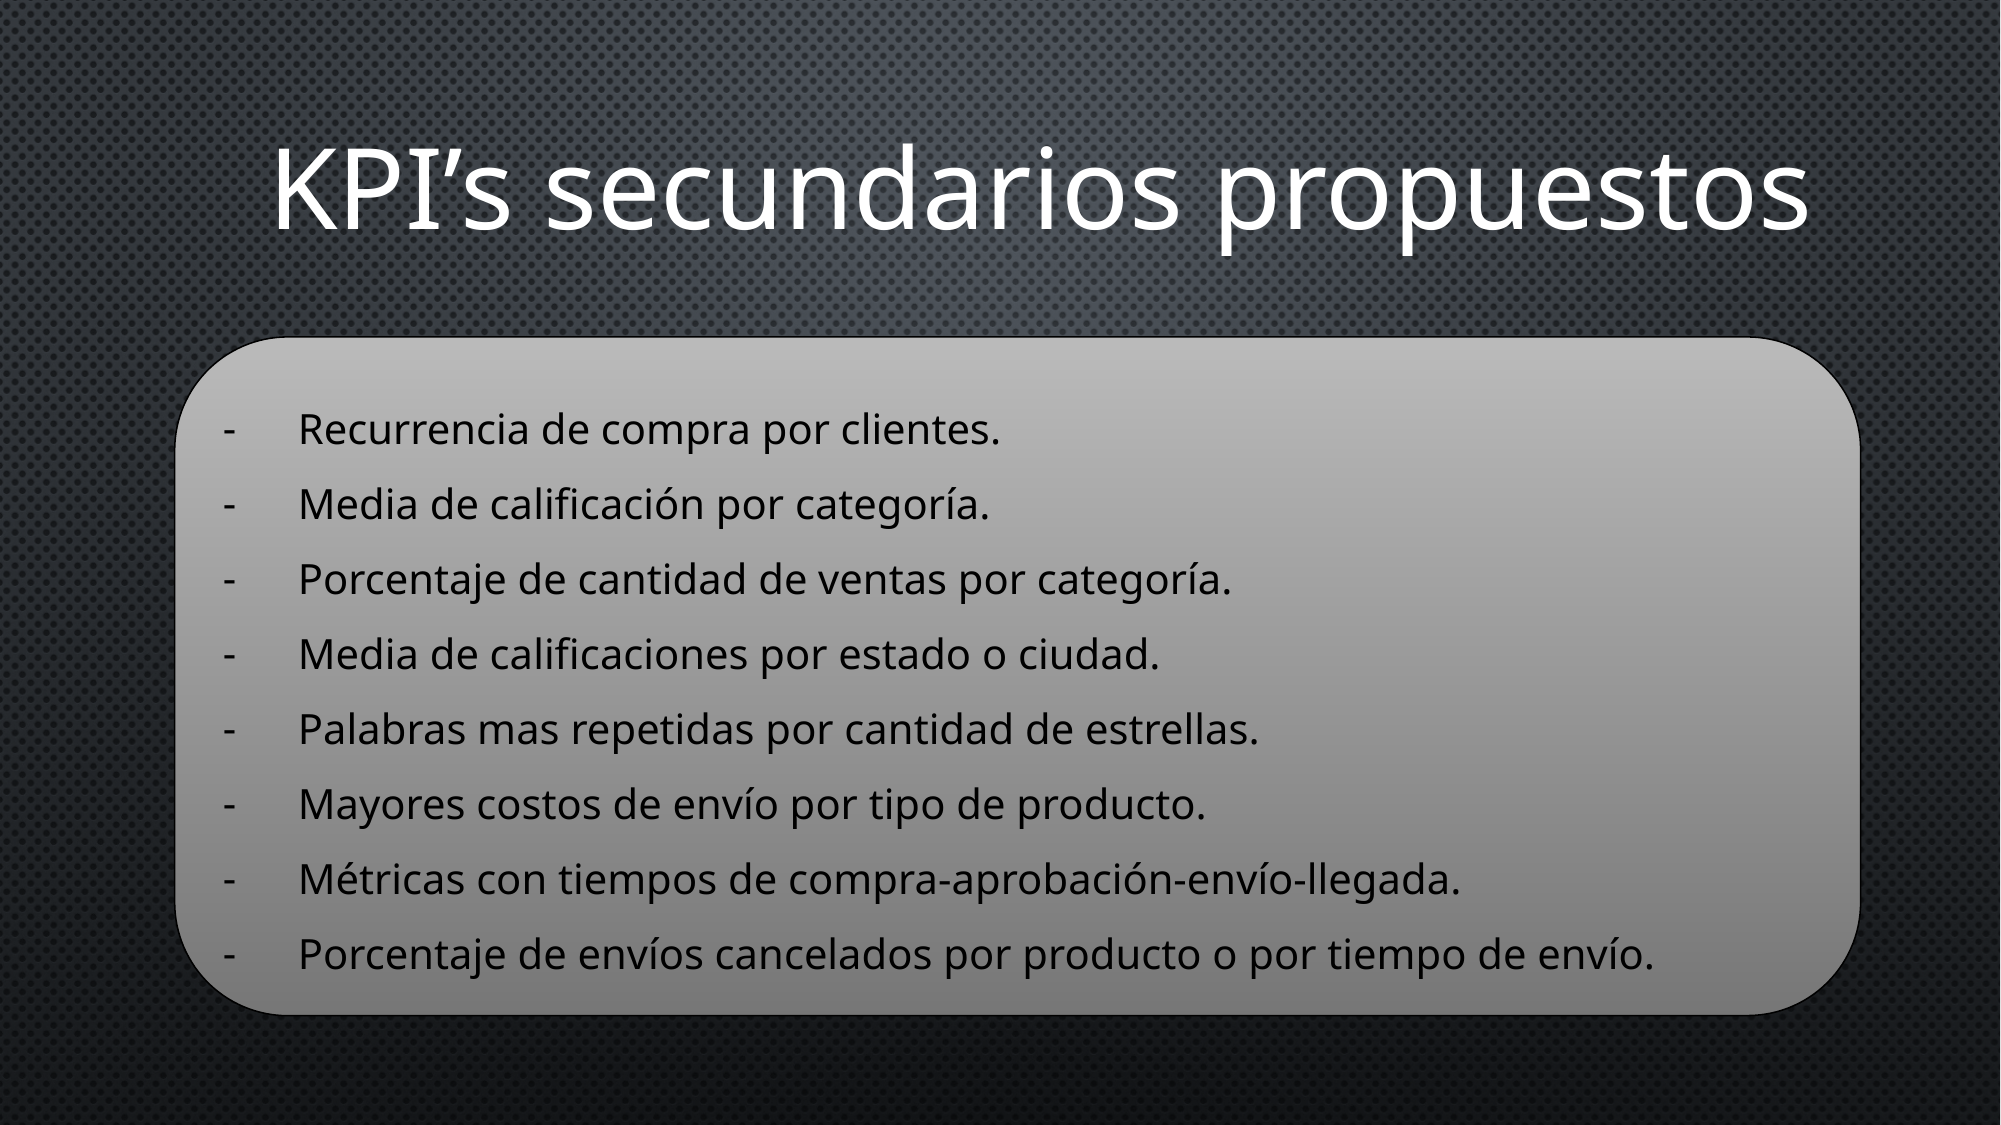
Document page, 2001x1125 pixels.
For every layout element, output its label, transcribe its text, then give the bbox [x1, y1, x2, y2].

text_box KPI’s secundarios propuestos [188, 109, 1894, 261]
text_box Recurrencia de compra por clientes. Media de calificación por categoría. Porcentaje de cantidad de ventas por categoría. Media de calificaciones por estado o ciudad. Palabras mas repetidas por cantidad de estrellas. Mayores costos de envío por tipo de producto. Métricas con tiempos de compra-aprobación-envío-llegada. Porcentaje de envíos cancelados por producto o por tiempo de envío. [174, 336, 1861, 1016]
